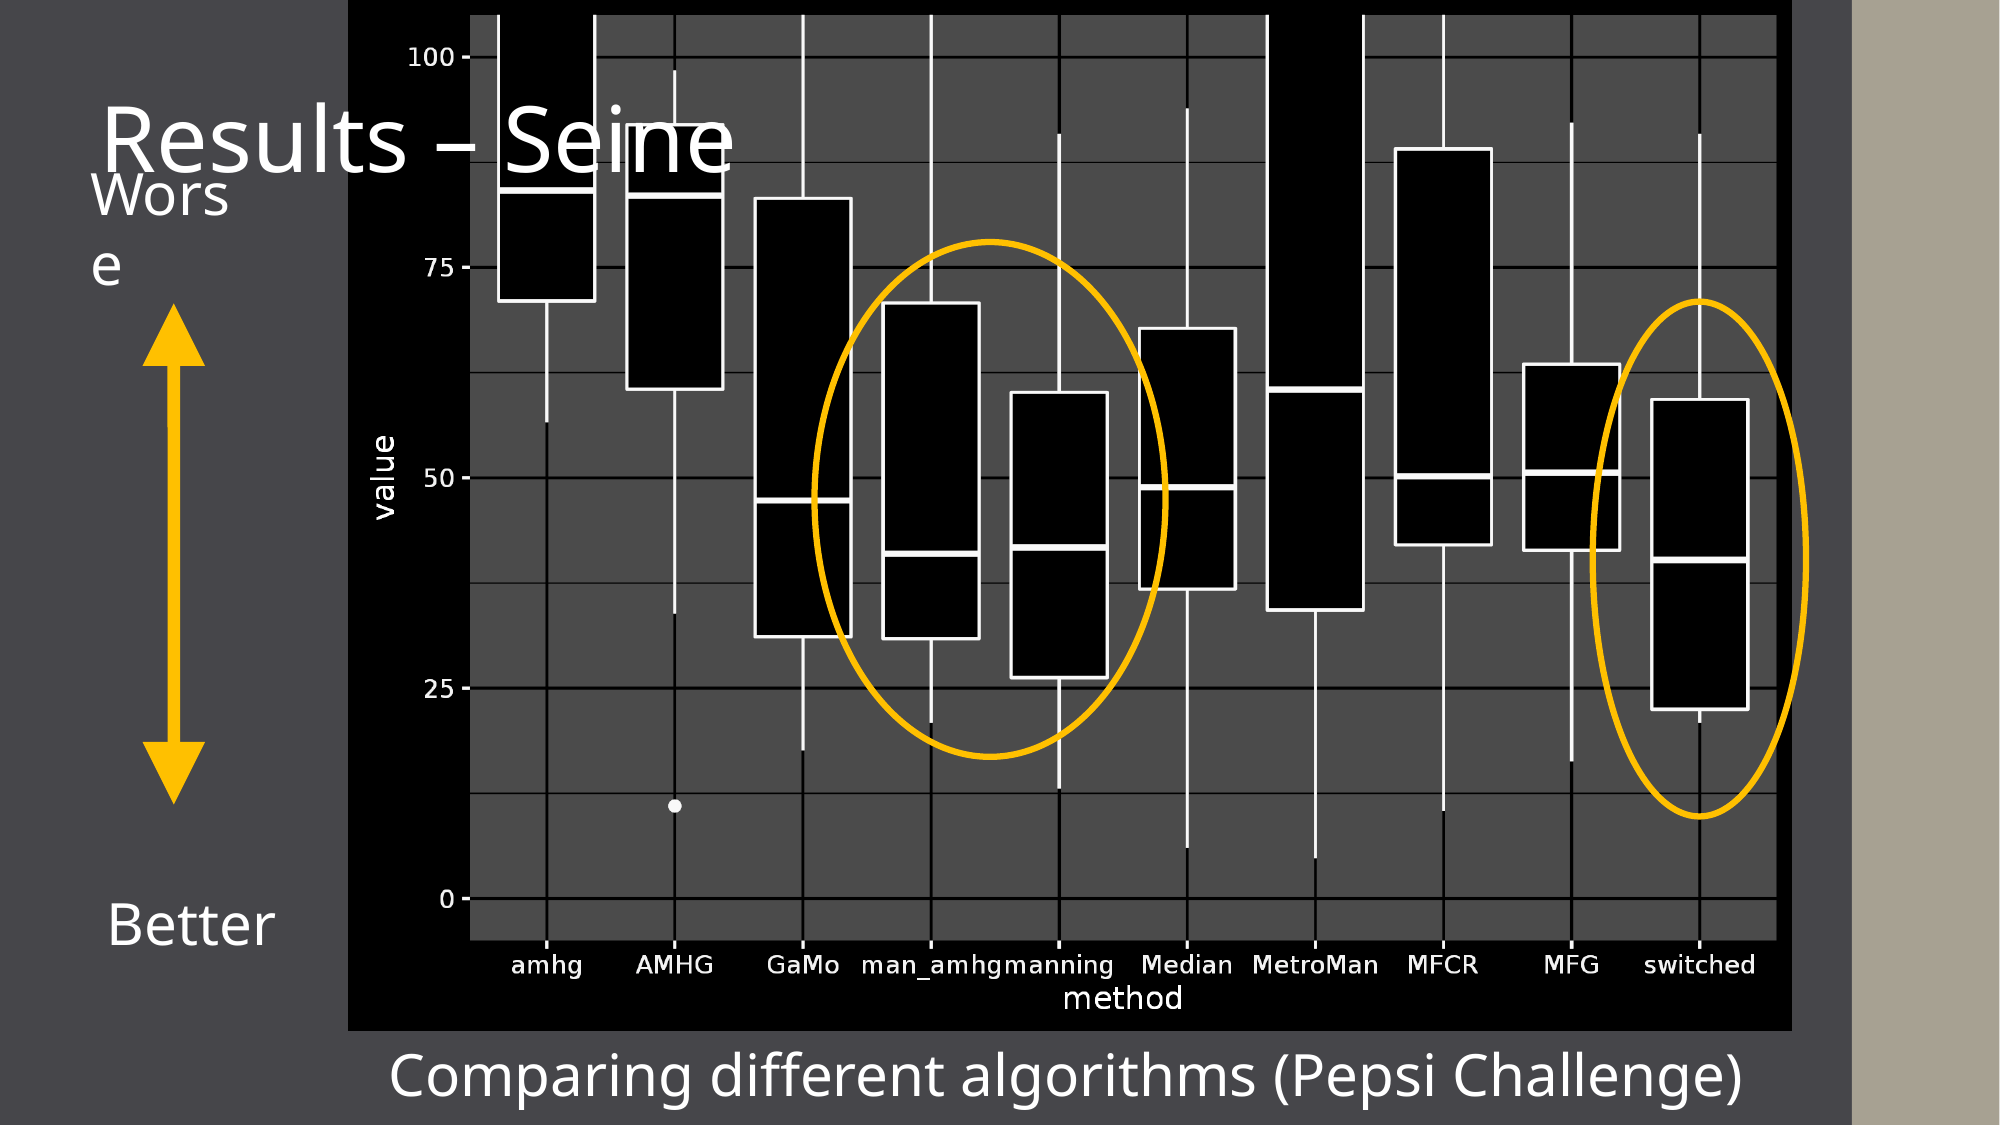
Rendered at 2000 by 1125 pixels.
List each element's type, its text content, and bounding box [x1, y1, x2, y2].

text_box Worse [74, 149, 276, 236]
picture [348, 0, 1792, 44]
text_box Better [91, 879, 296, 966]
picture [1596, 305, 1792, 813]
picture [348, 233, 1792, 1031]
title Results – Seine [99, 44, 1900, 233]
text_box Comparing different algorithms (Pepsi Challenge) [373, 1030, 1767, 1117]
